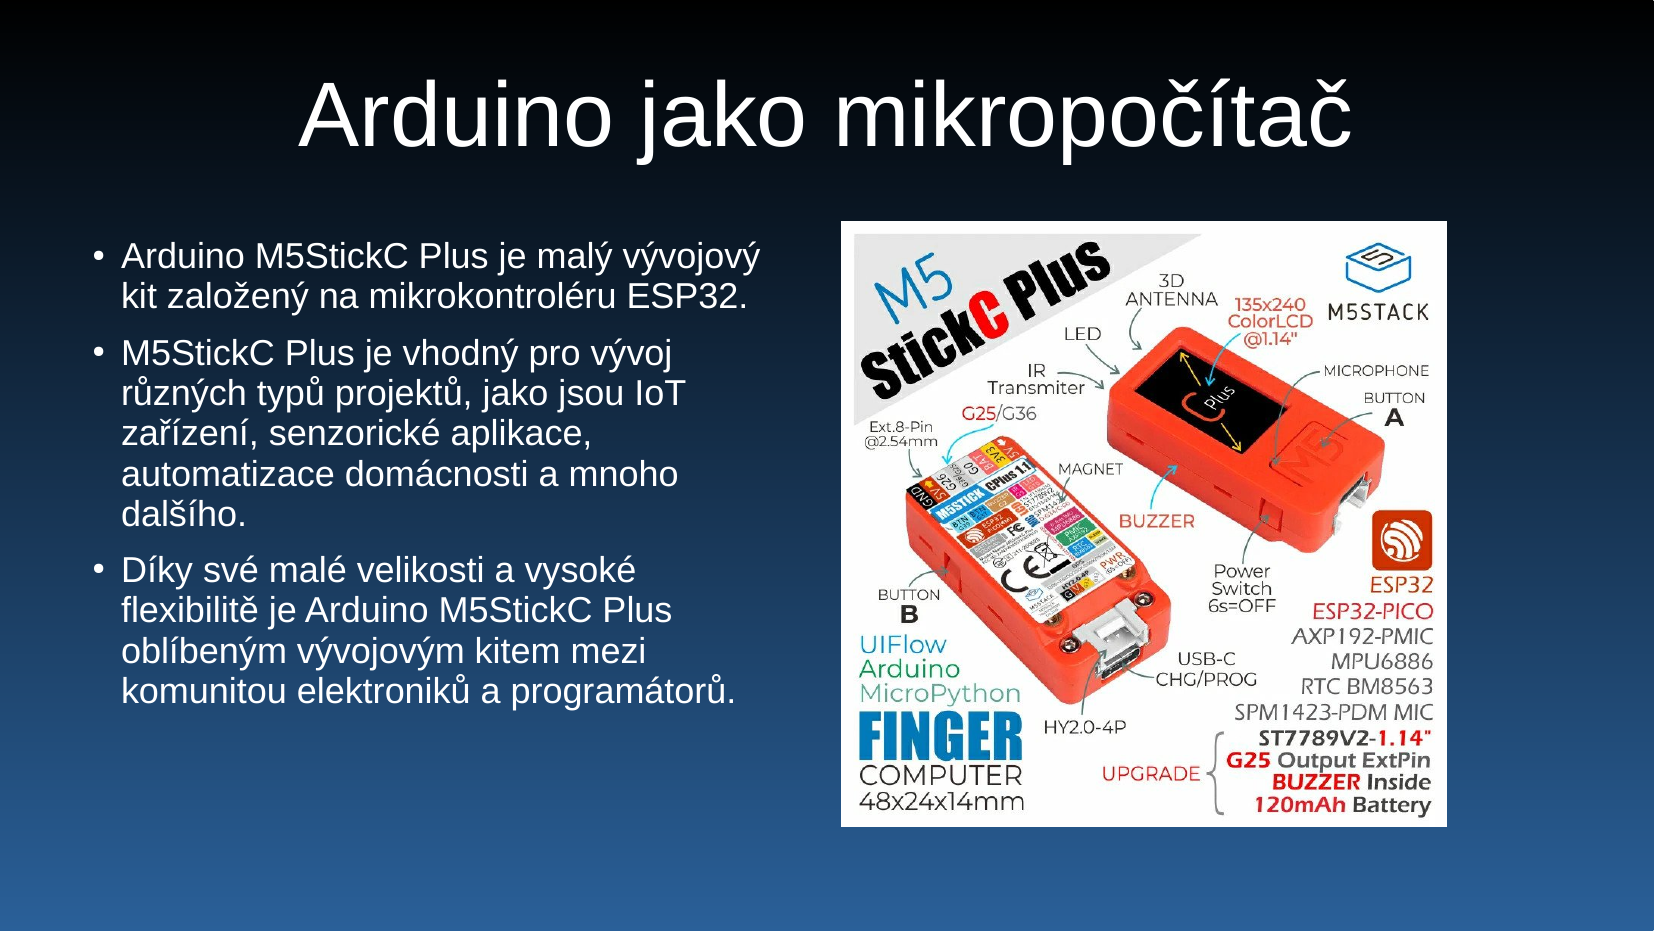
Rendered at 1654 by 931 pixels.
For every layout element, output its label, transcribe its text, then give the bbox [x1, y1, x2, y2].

list Arduino M5StickC Plus je malý vývojový kit založený na mikrokontroléru ESP32. M5StickC Plus je vhodný pro vývoj různých typů projektů, jako jsou IoT zařízení, senzorické aplikace, automatizace domácnosti a mnoho dalšího. Díky své malé velikosti a vysoké flexibilitě je Arduino M5StickC Plus oblíbeným vývojovým kitem mezi komunitou elektroniků a programátorů. [82, 236, 768, 776]
title Arduino jako mikropočítač [82, 37, 1571, 193]
picture [841, 221, 1447, 827]
